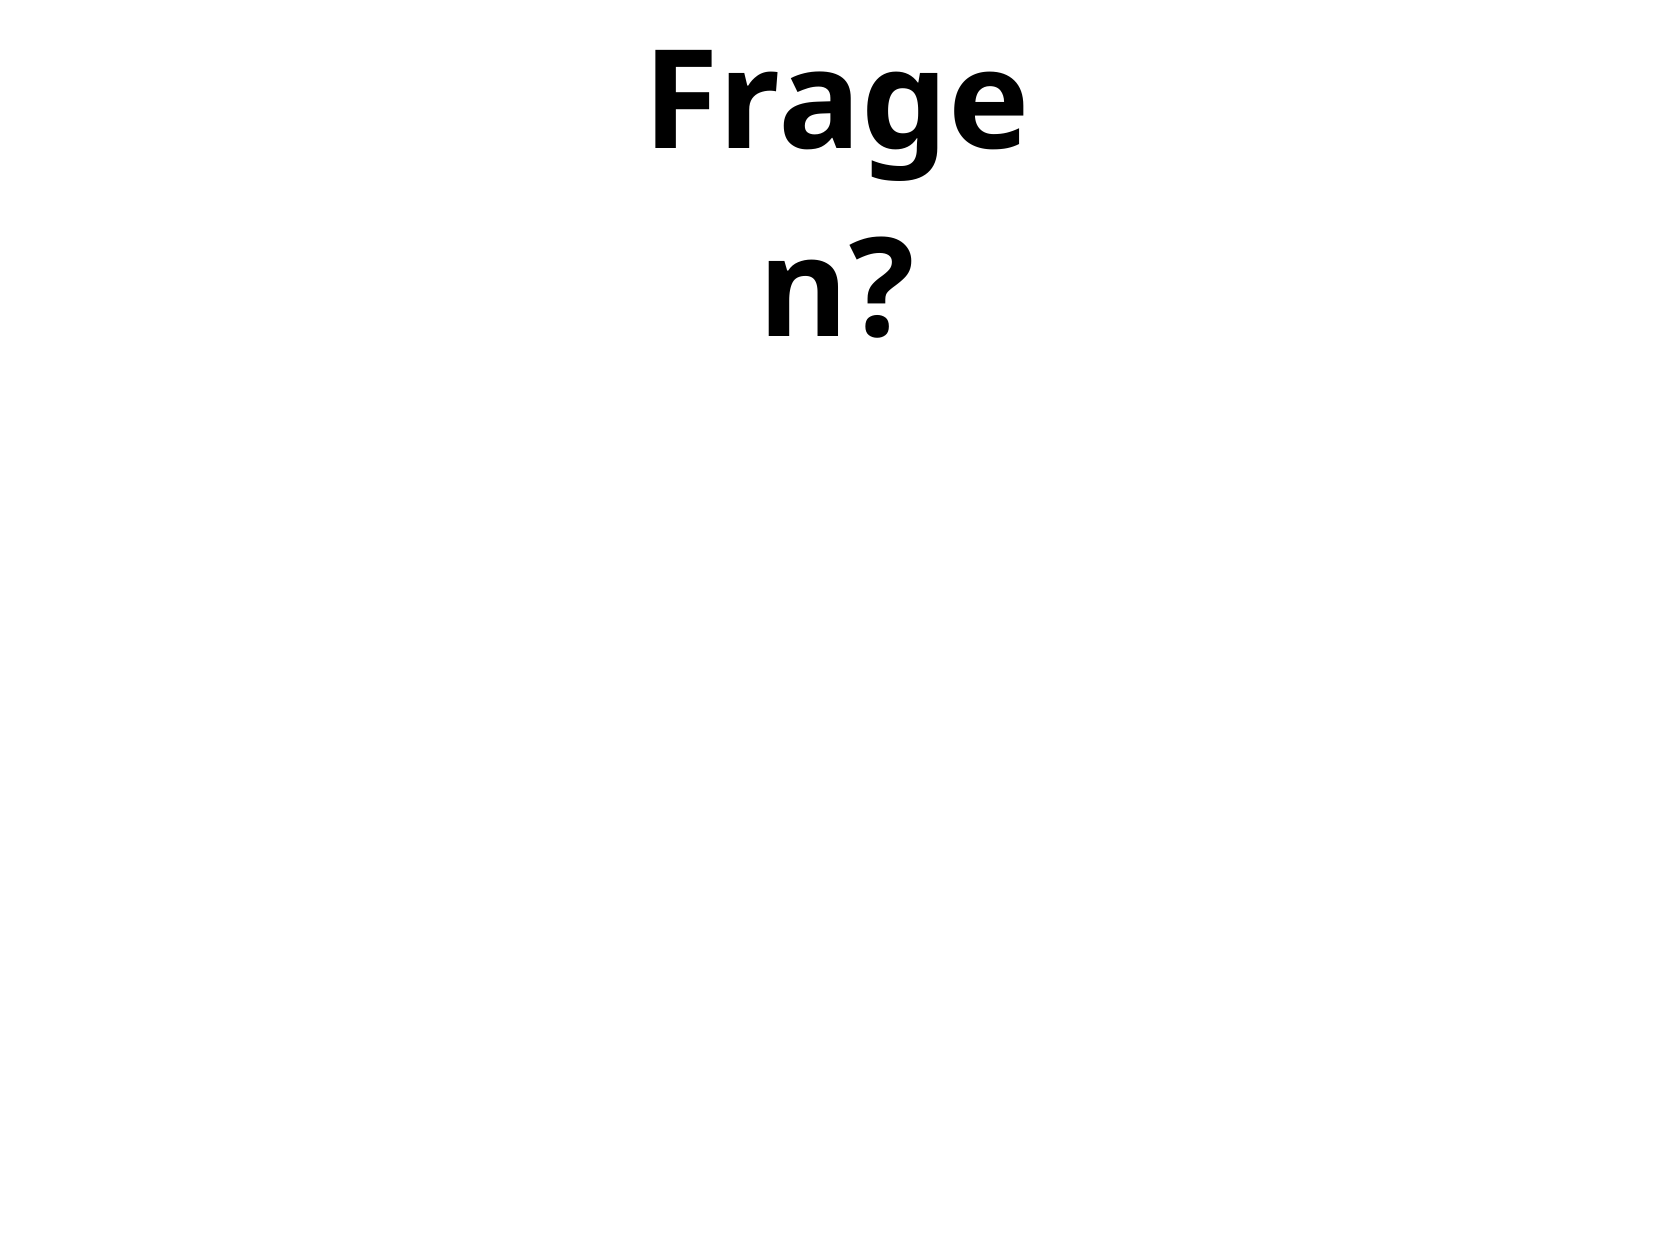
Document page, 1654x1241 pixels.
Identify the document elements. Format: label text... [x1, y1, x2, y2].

subtitle Fragen? [598, 35, 1075, 343]
